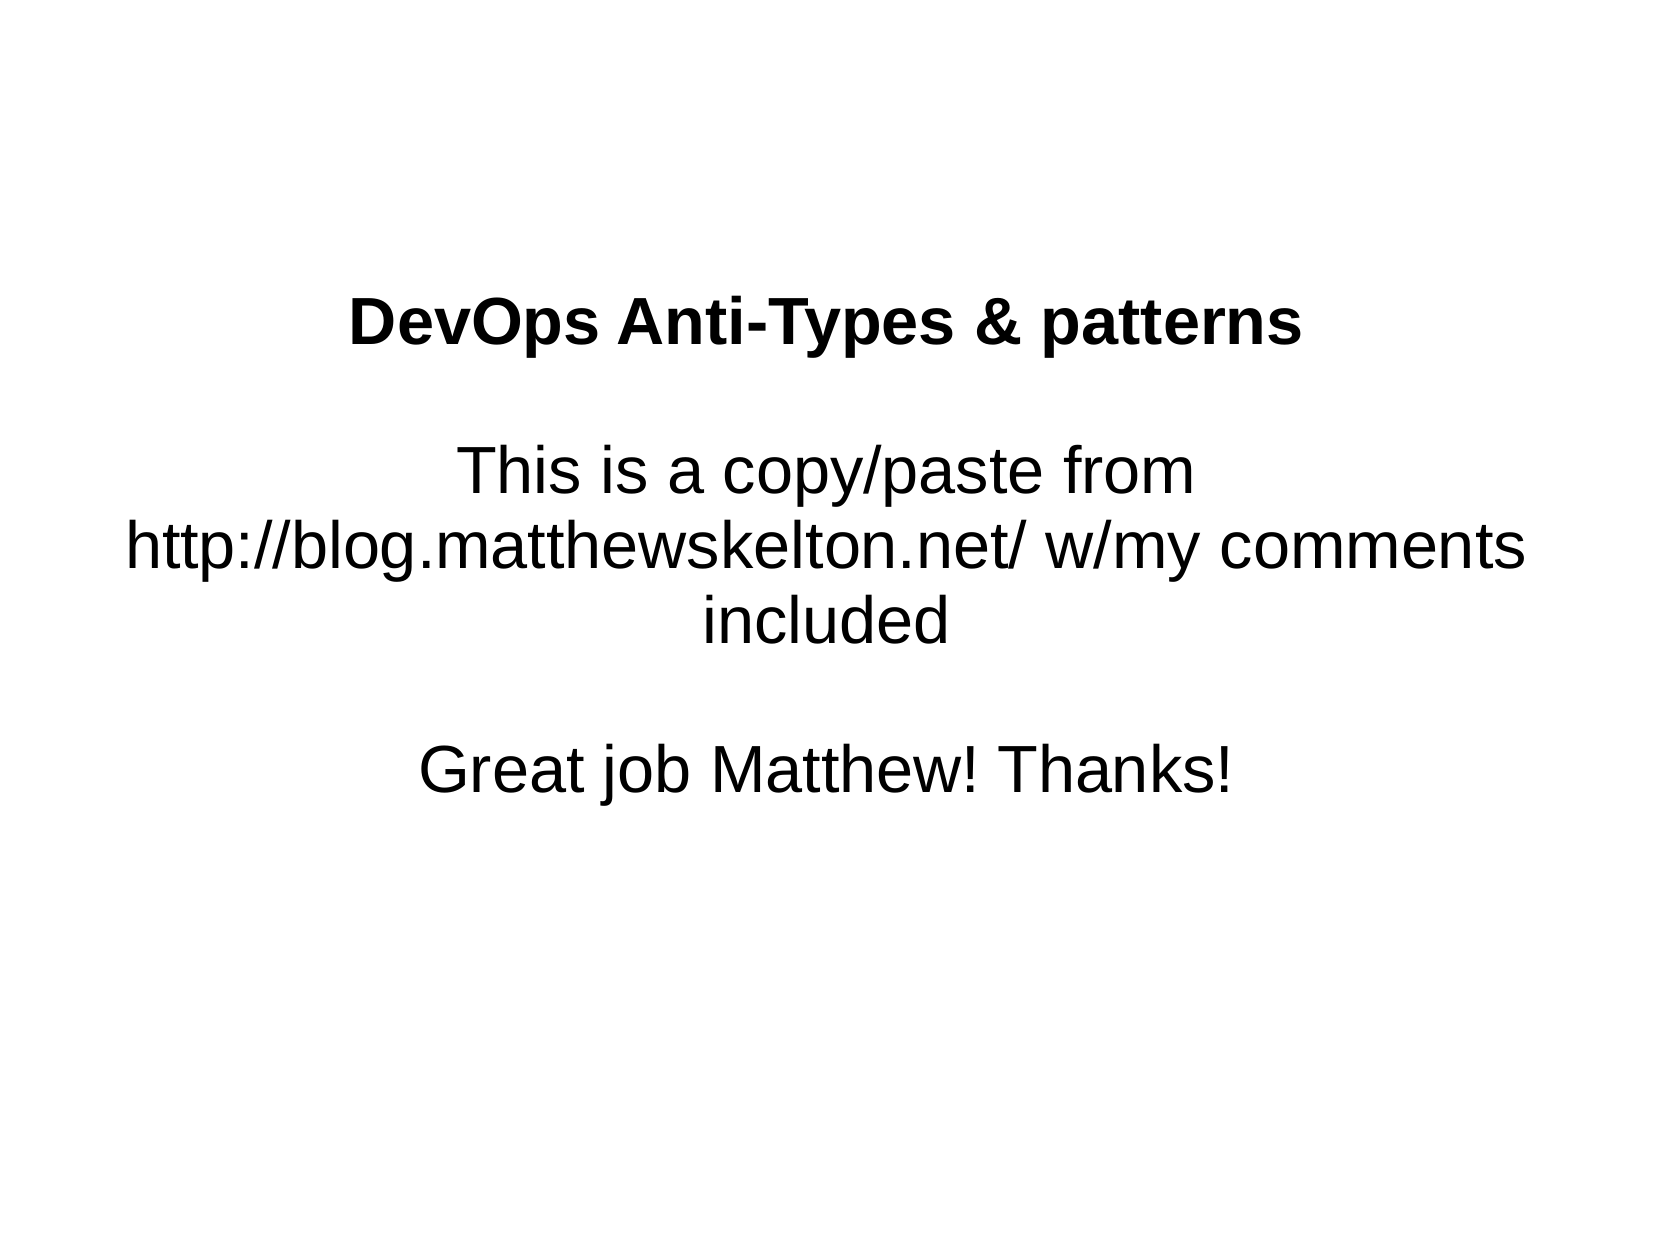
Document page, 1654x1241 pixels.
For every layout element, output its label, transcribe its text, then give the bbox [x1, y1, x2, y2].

subtitle DevOps Anti-Types & patterns This is a copy/paste from http://blog.matthewskelton.net/ w/my comments included Great job Matthew! Thanks! [82, 140, 1571, 1101]
